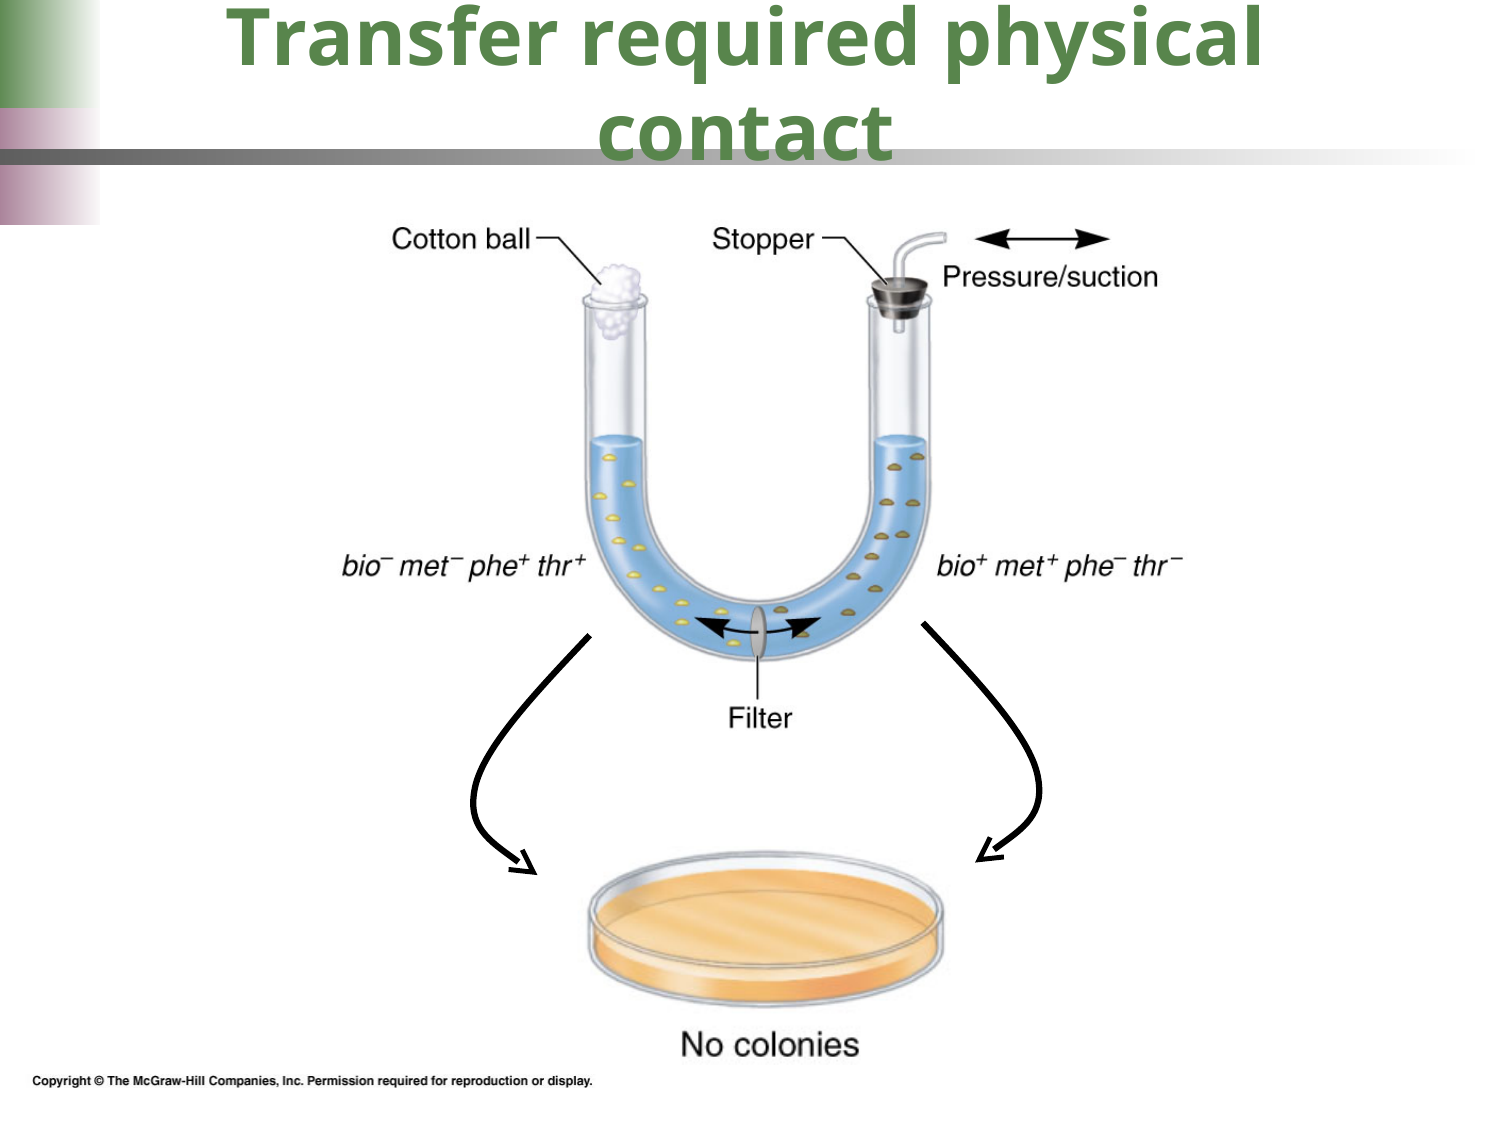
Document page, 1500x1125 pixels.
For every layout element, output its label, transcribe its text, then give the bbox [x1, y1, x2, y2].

title Transfer required physical contact [133, 24, 1359, 138]
picture [24, 1074, 601, 1088]
picture [337, 187, 1188, 799]
picture [575, 825, 963, 1065]
